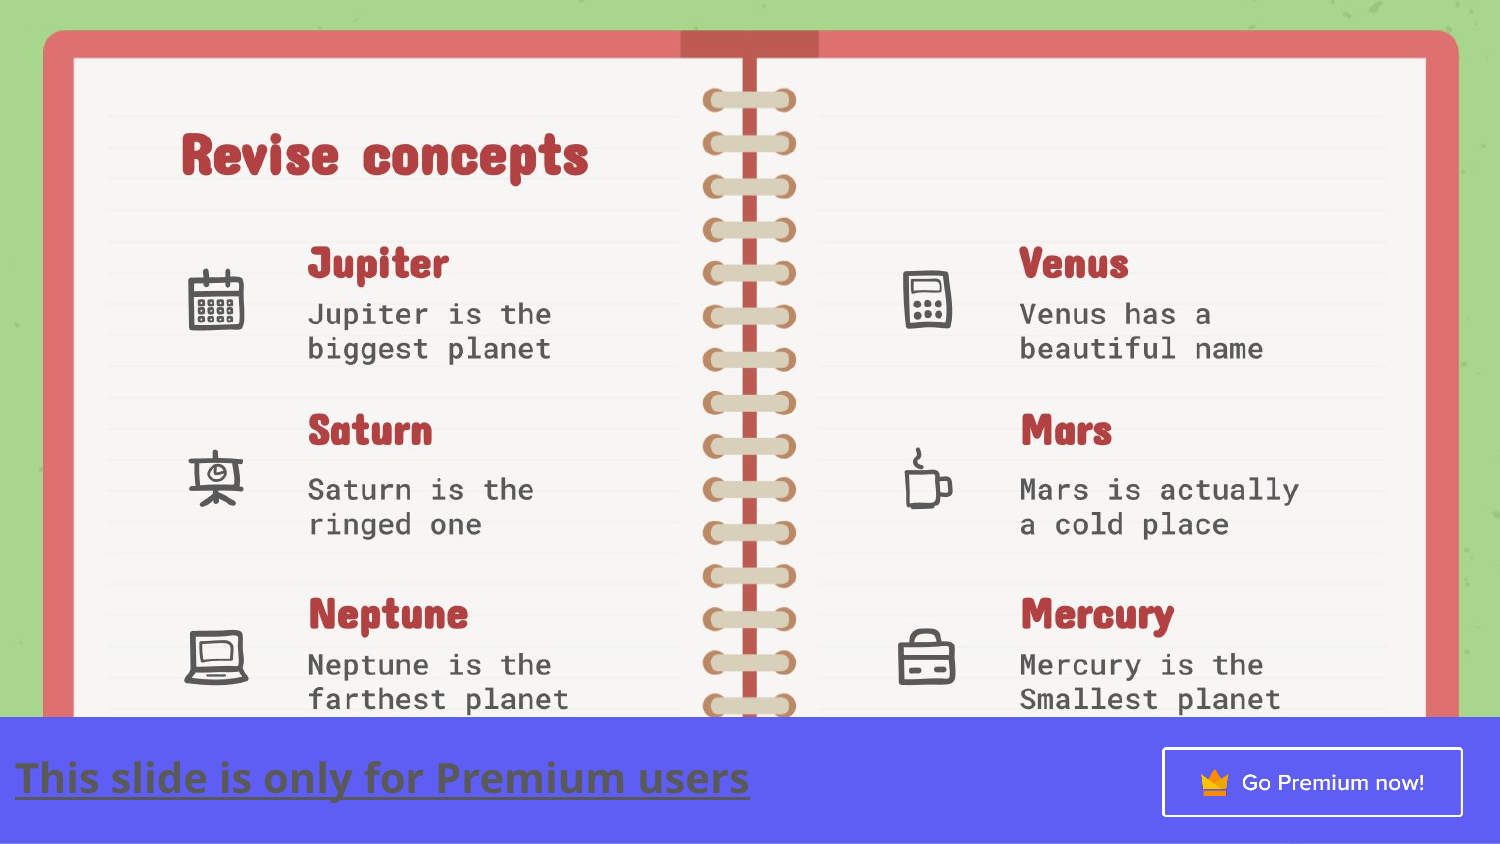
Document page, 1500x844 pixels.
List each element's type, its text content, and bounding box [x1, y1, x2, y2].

text_box This slide is only for Premium users [0, 717, 1500, 844]
picture [0, 0, 1500, 717]
picture [1162, 747, 1463, 817]
